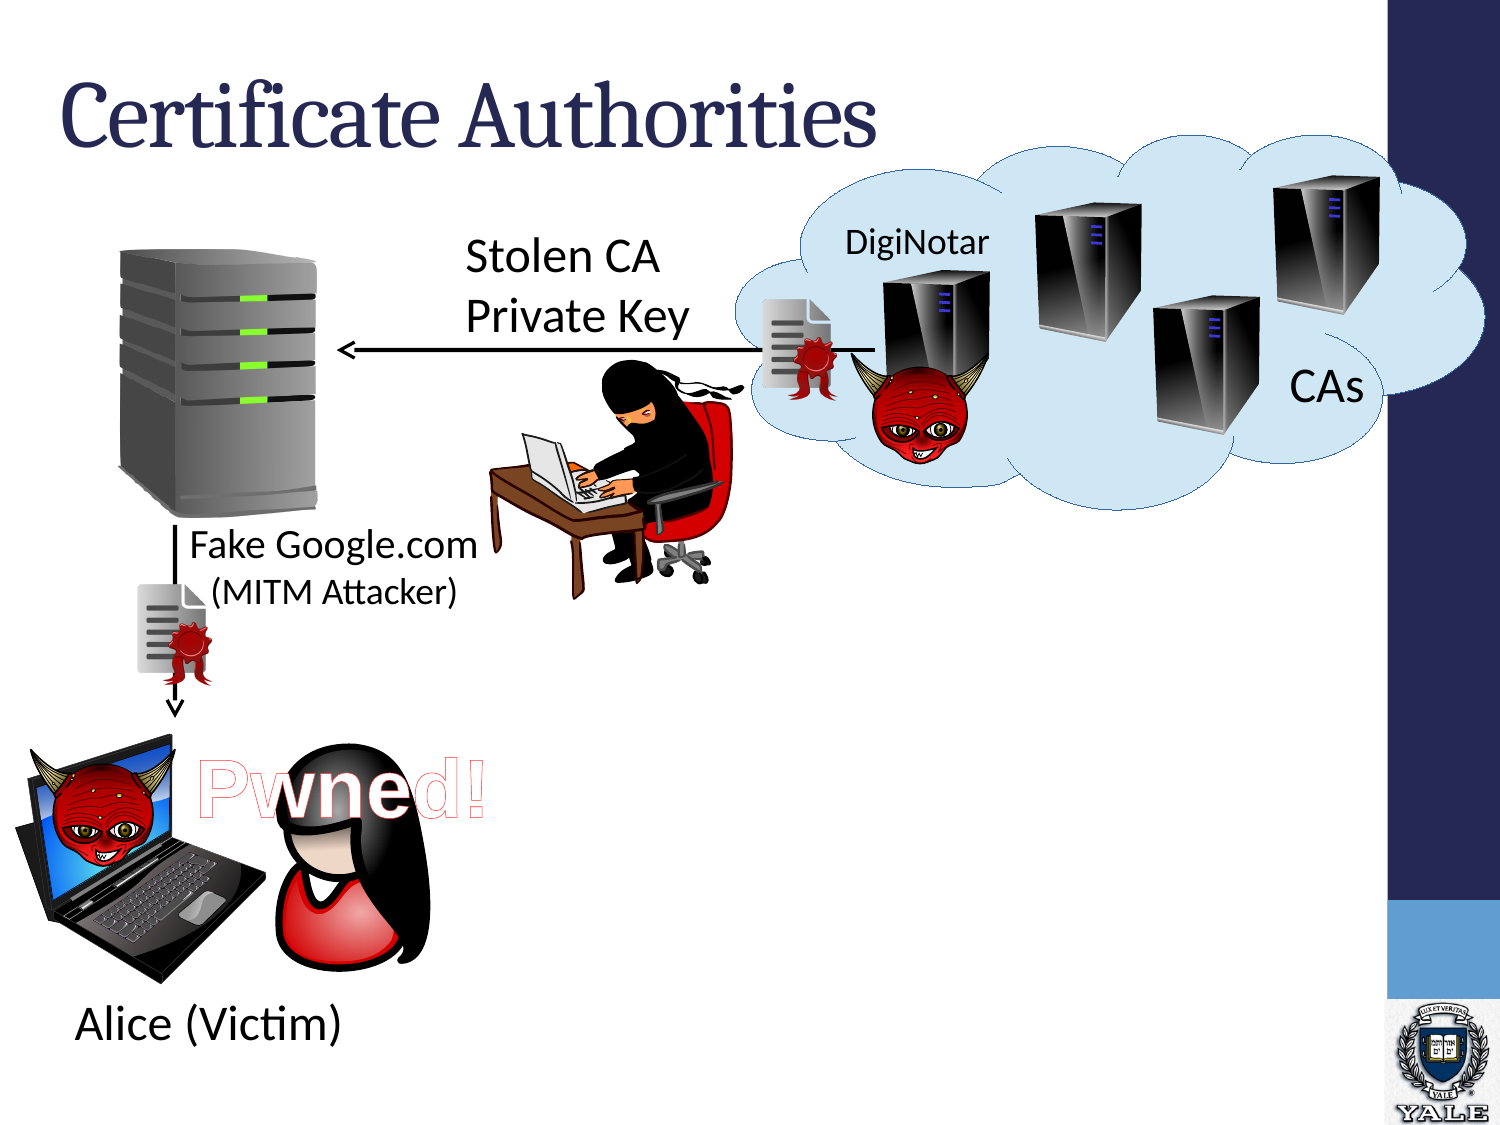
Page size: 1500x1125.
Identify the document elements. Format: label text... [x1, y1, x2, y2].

picture [483, 352, 751, 606]
picture [9, 729, 471, 996]
text_box [751, 352, 849, 455]
text_box Stolen CA Private Key [450, 215, 705, 351]
picture [1035, 202, 1142, 343]
picture [117, 249, 318, 518]
text_box Fake Google.com (MITM Attacker) [174, 509, 494, 620]
text_box [735, 135, 1486, 511]
picture [849, 270, 991, 467]
text_box DigiNotar [830, 210, 1005, 270]
text_box Alice (Victim) [59, 991, 358, 1058]
text_box Pwned! [180, 735, 526, 843]
picture [1153, 295, 1261, 436]
picture [762, 299, 838, 401]
picture [137, 584, 213, 686]
title Certificate Authorities [45, 15, 1295, 203]
text_box CAs [1275, 344, 1380, 420]
picture [1273, 175, 1381, 315]
picture [1384, 999, 1500, 1125]
